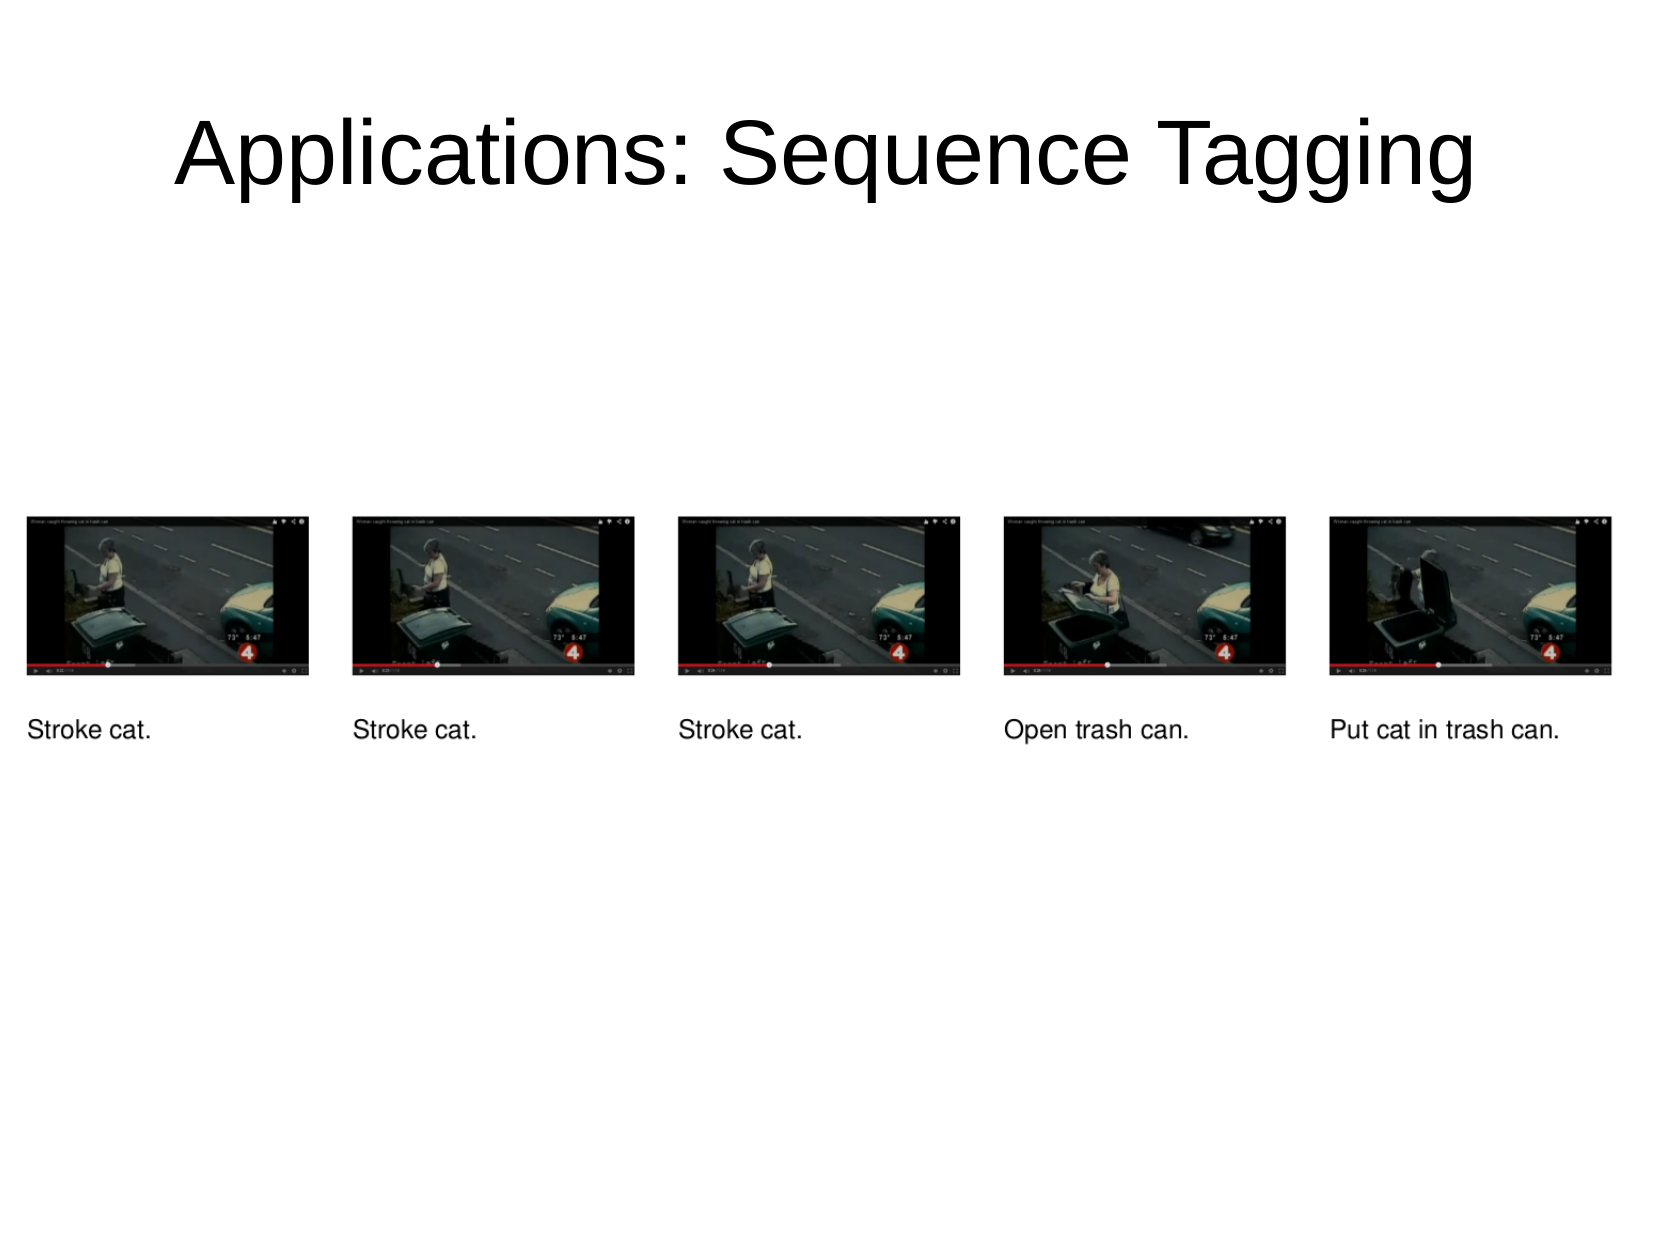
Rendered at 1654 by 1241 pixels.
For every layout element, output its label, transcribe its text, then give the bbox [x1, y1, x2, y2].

title Applications: Sequence Tagging [82, 49, 1571, 257]
picture [11, 500, 1636, 781]
